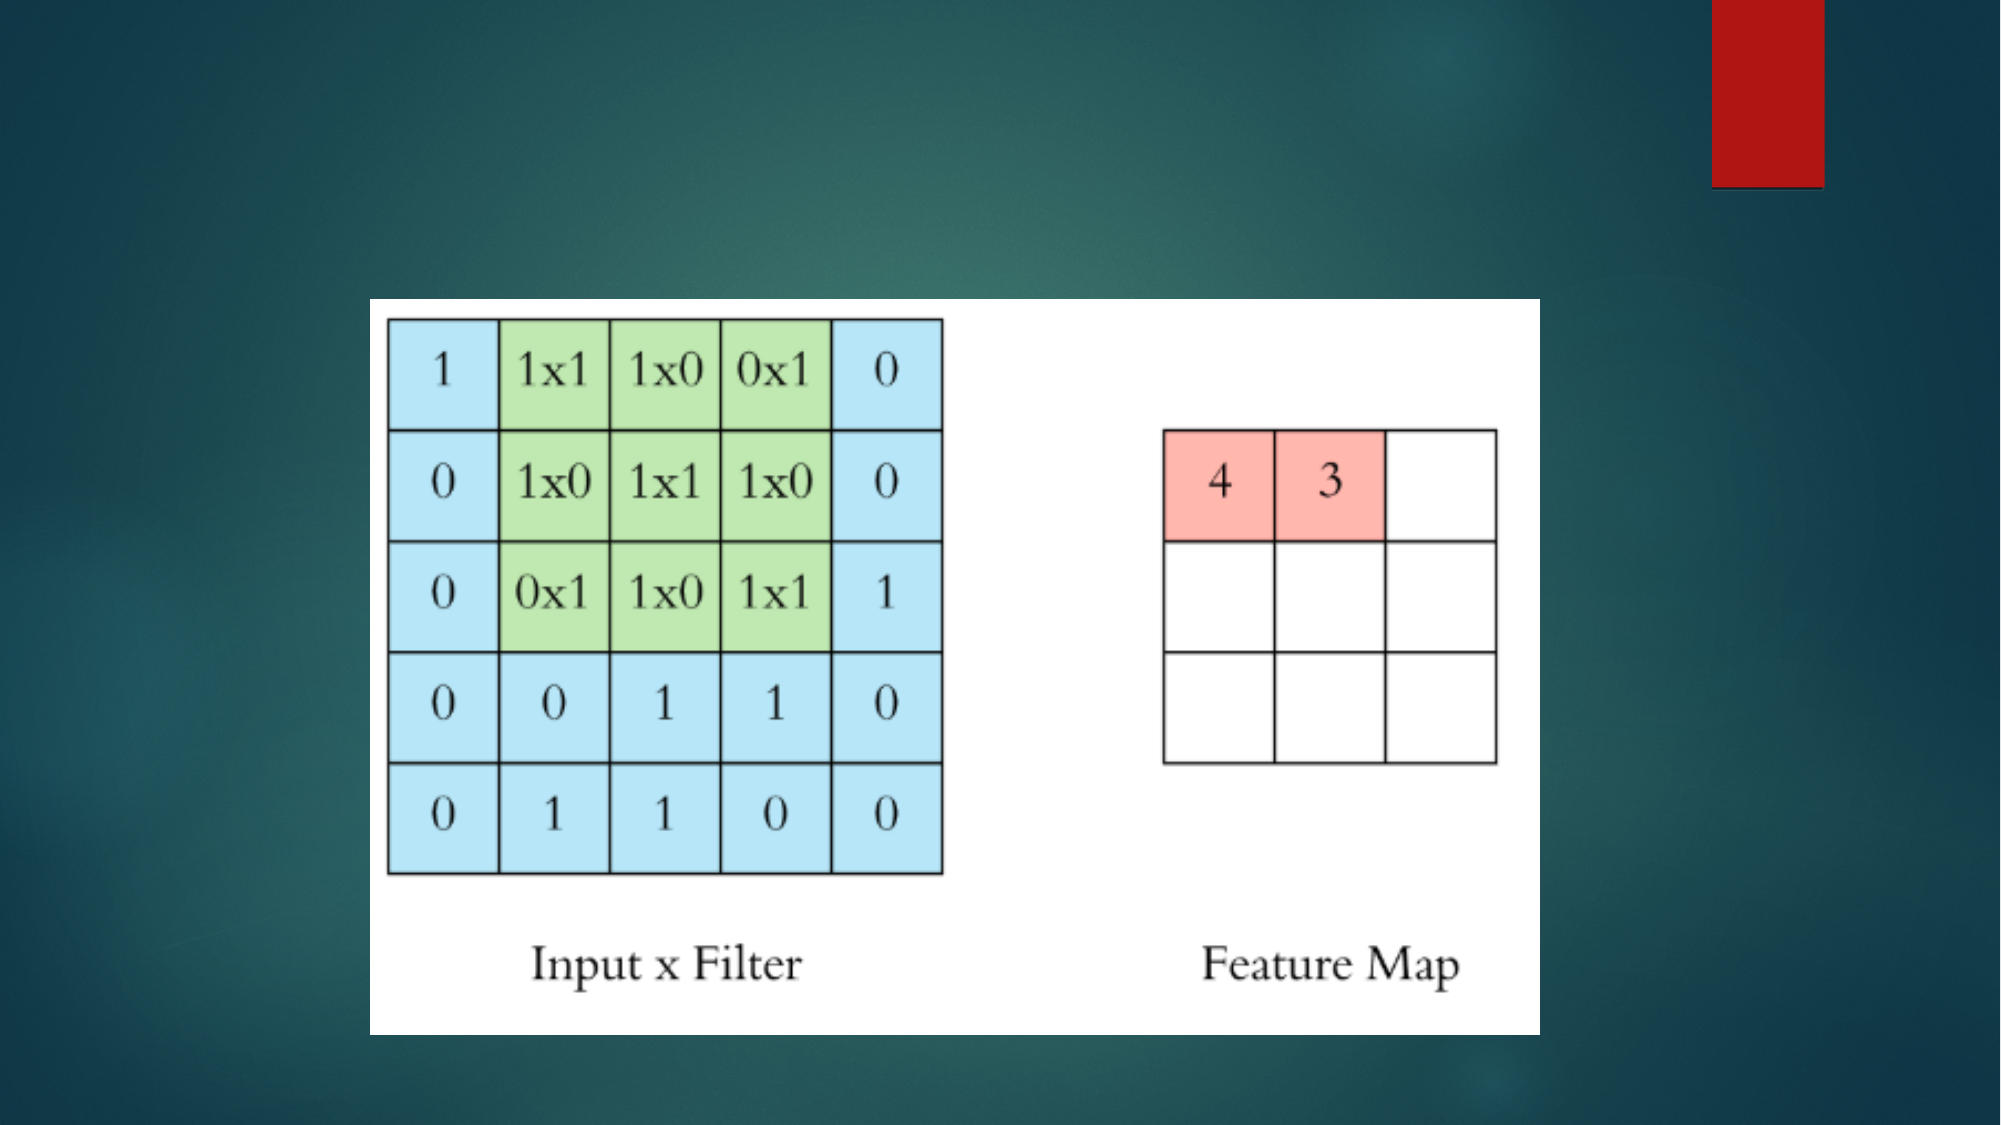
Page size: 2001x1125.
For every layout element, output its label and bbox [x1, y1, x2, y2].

picture [0, 0, 2001, 1125]
title [106, 74, 1649, 304]
